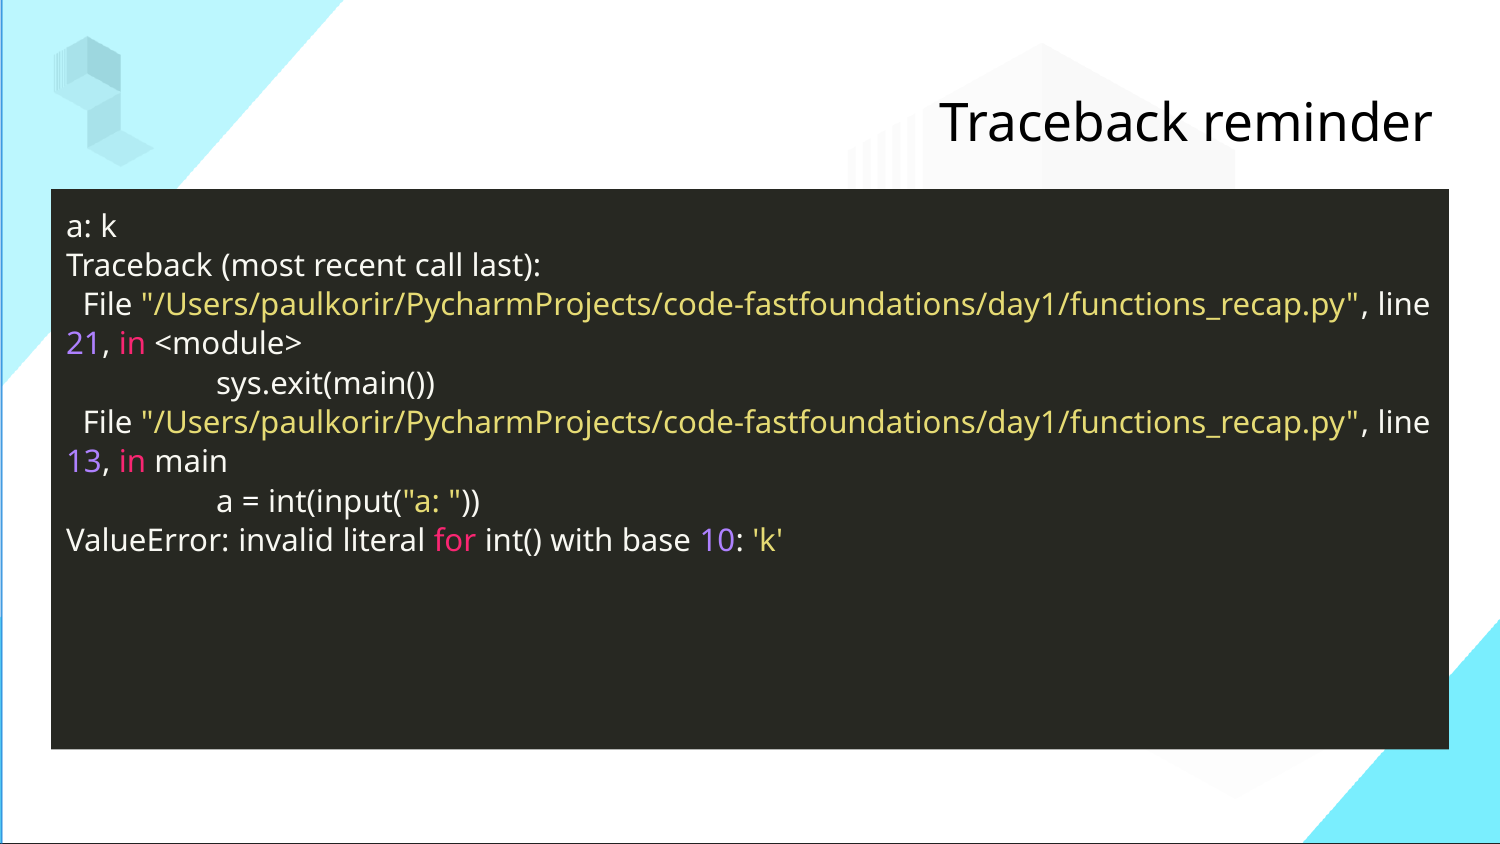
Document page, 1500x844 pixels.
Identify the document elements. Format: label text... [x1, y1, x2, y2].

picture [0, 0, 1500, 844]
title Traceback reminder [51, 72, 1449, 167]
list a: k Traceback (most recent call last): File "/Users/paulkorir/PycharmProjects/code-fastfoundations/day1/functions_recap.py", line 21, in <module> sys.exit(main()) File "/Users/paulkorir/PycharmProjects/code-fastfoundations/day1/functions_recap.py", line 13, in main a = int(input("a: ")) ValueError: invalid literal for int() with base 10: 'k' [51, 189, 1449, 750]
